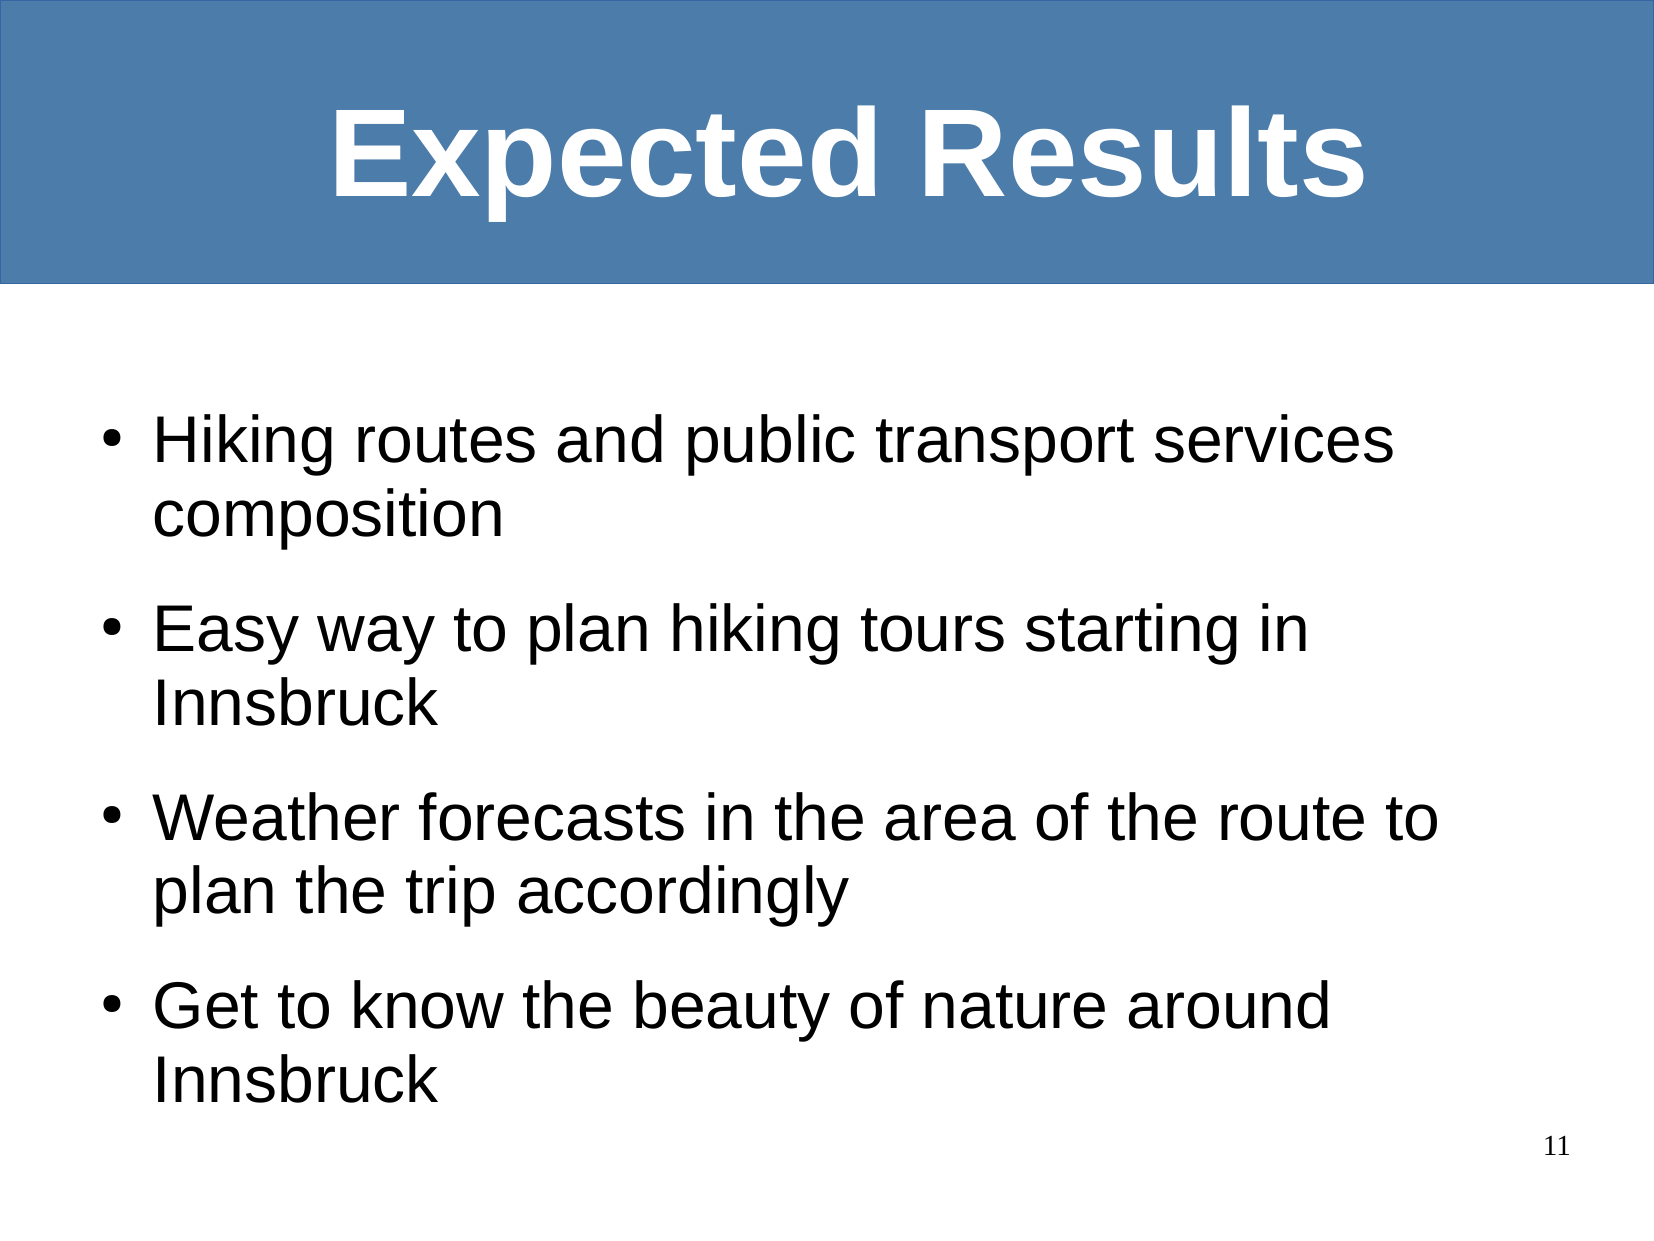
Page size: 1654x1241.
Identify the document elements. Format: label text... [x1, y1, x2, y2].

list Hiking routes and public transport services composition Easy way to plan hiking tours starting in Innsbruck Weather forecasts in the area of the route to plan the trip accordingly Get to know the beauty of nature around Innsbruck [82, 402, 1571, 1123]
text_box [0, 0, 1654, 284]
title Expected Results [82, 49, 1571, 257]
